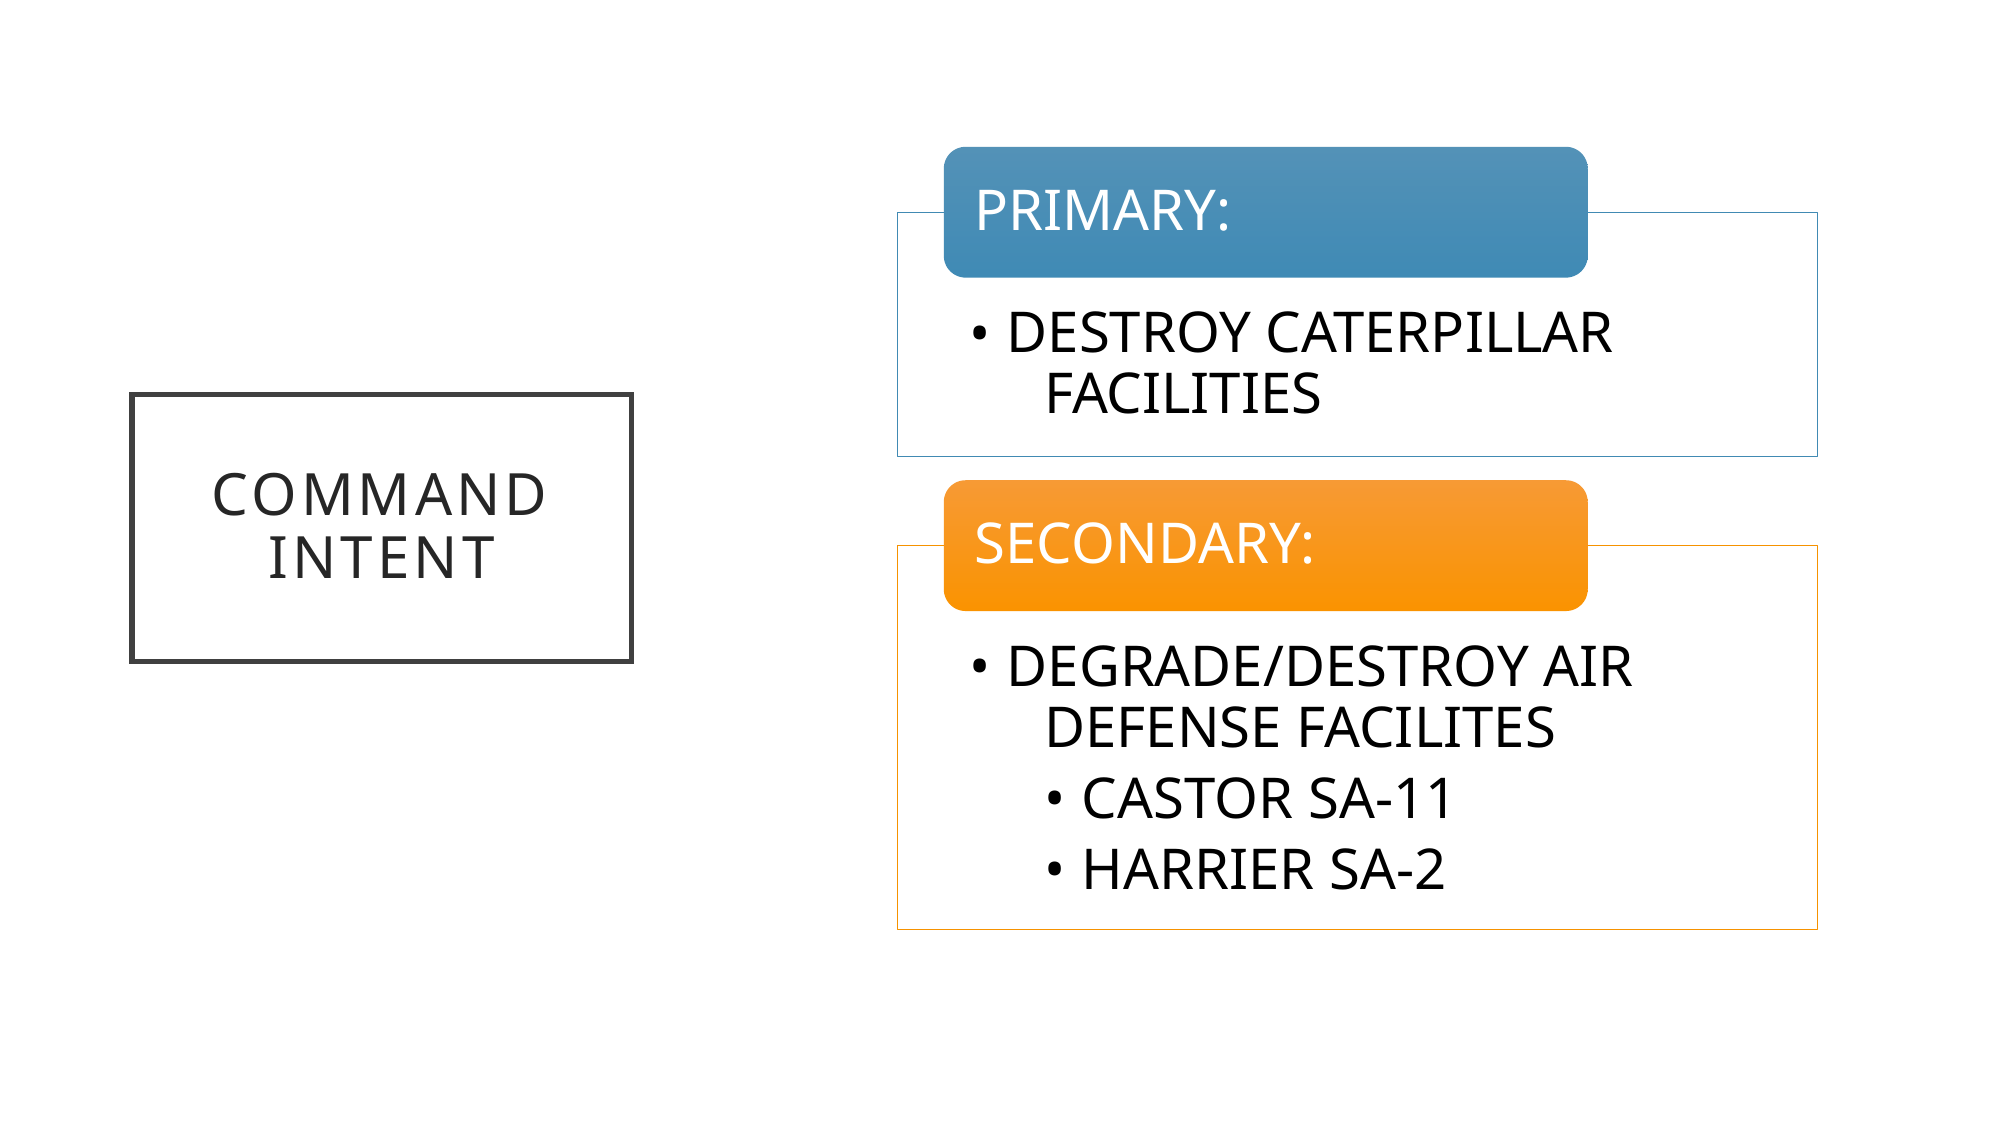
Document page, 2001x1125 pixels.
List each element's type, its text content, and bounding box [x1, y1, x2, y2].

text_box DEGRADE/DESTROY AIR DEFENSE FACILITES CASTOR SA-11 HARRIER SA-2 [897, 545, 1818, 930]
text_box SECONDARY: [943, 480, 1588, 612]
text_box [791, 132, 1868, 942]
text_box PRIMARY: [943, 146, 1588, 278]
text_box DESTROY CATERPILLAR FACILITIES [897, 212, 1818, 457]
title COMMAND INTENT [131, 394, 632, 662]
